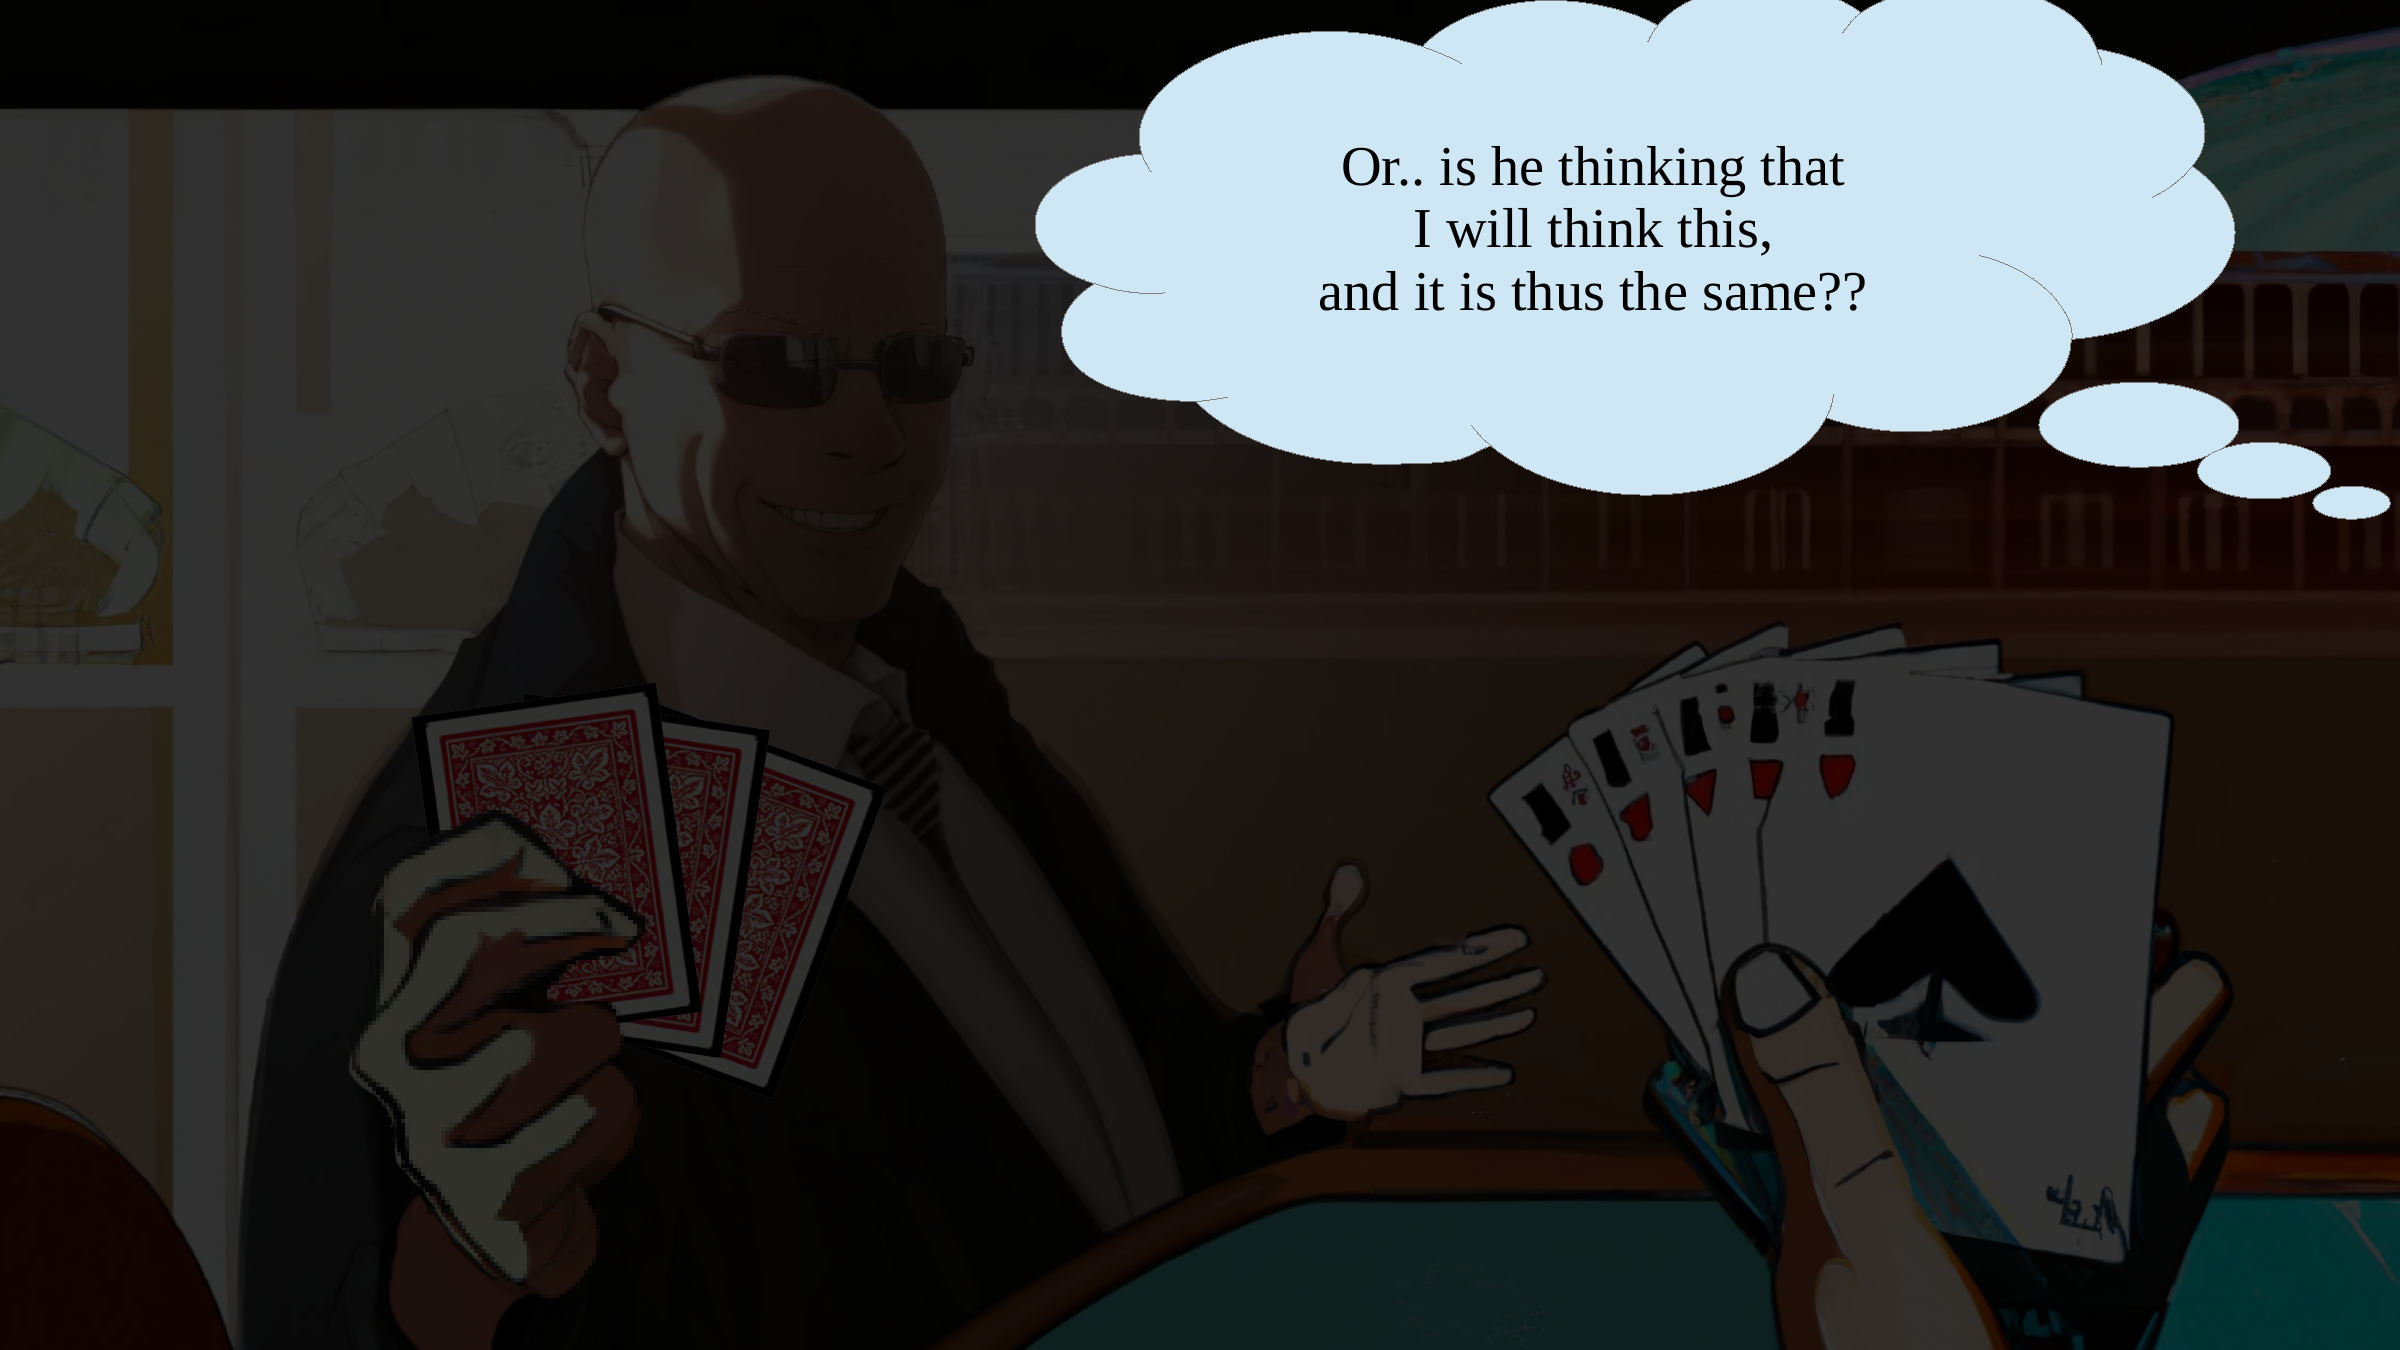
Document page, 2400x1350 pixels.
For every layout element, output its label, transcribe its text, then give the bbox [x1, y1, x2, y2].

text_box [1843, 0, 1882, 11]
text_box Or.. is he thinking that I will think this, and it is thus the same?? [2038, 382, 2331, 499]
text_box Or.. is he thinking that I will think this, and it is thus the same?? [2312, 486, 2391, 520]
text_box Or.. is he thinking that I will think this, and it is thus the same?? [1035, 0, 2236, 496]
text_box [0, 0, 2400, 1350]
text_box [1568, 0, 1689, 24]
